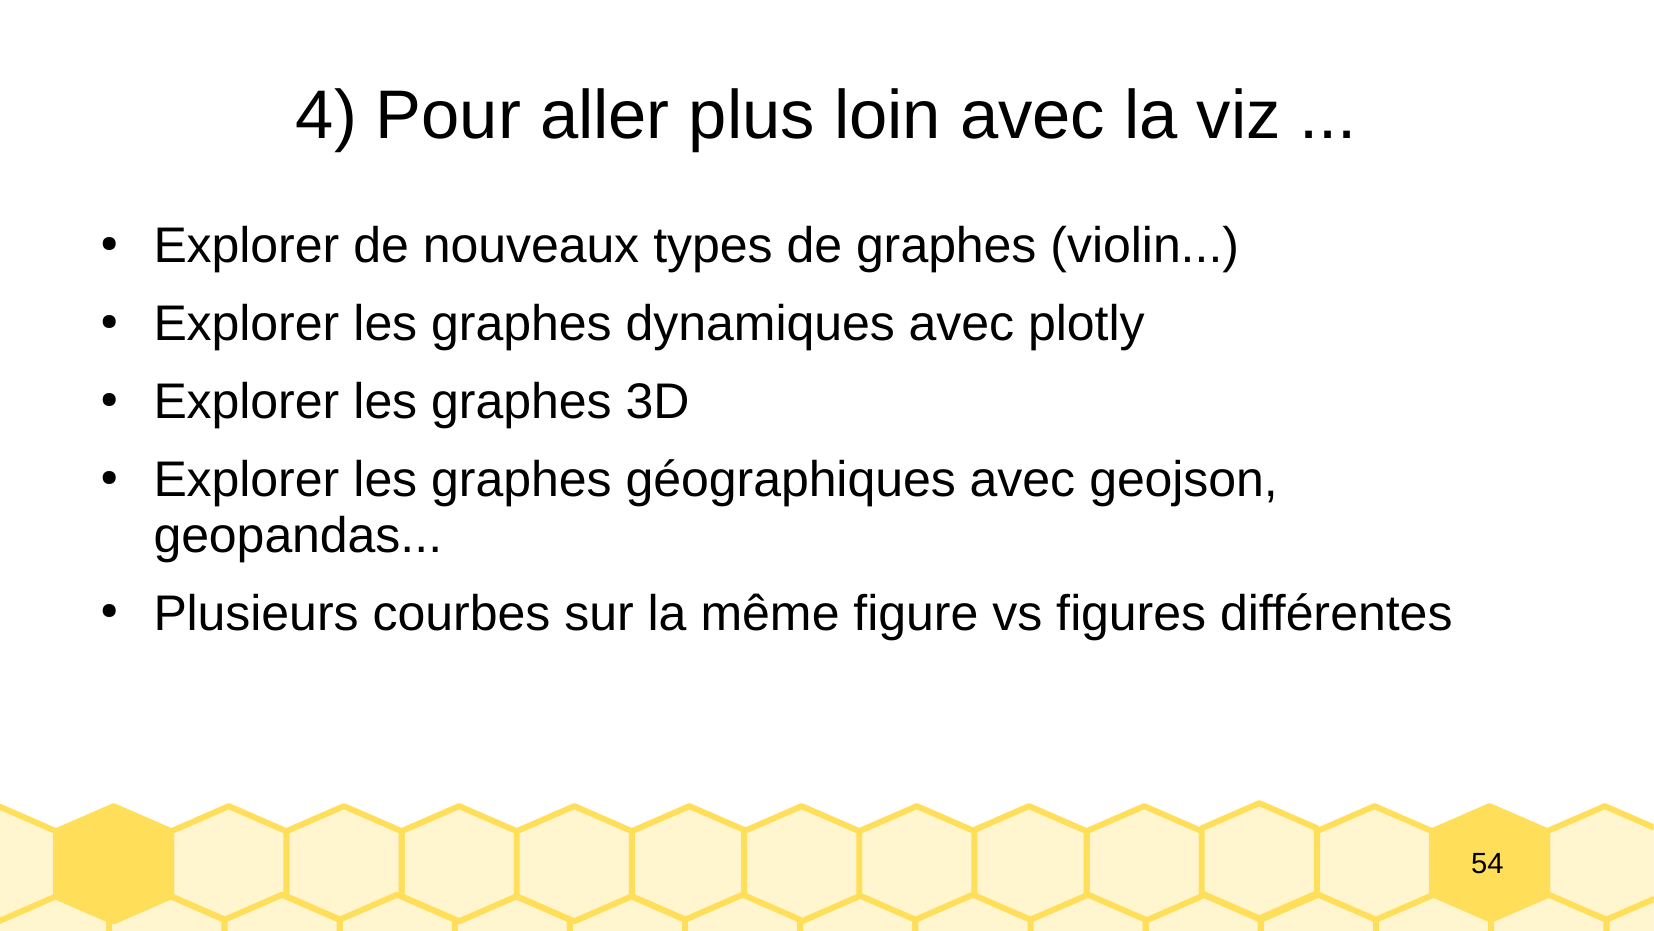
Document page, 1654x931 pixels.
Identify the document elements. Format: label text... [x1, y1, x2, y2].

title 4) Pour aller plus loin avec la viz ... [82, 37, 1571, 193]
list Explorer de nouveaux types de graphes (violin...) Explorer les graphes dynamiques avec plotly Explorer les graphes 3D Explorer les graphes géographiques avec geojson, geopandas... Plusieurs courbes sur la même figure vs figures différentes [82, 217, 1571, 758]
